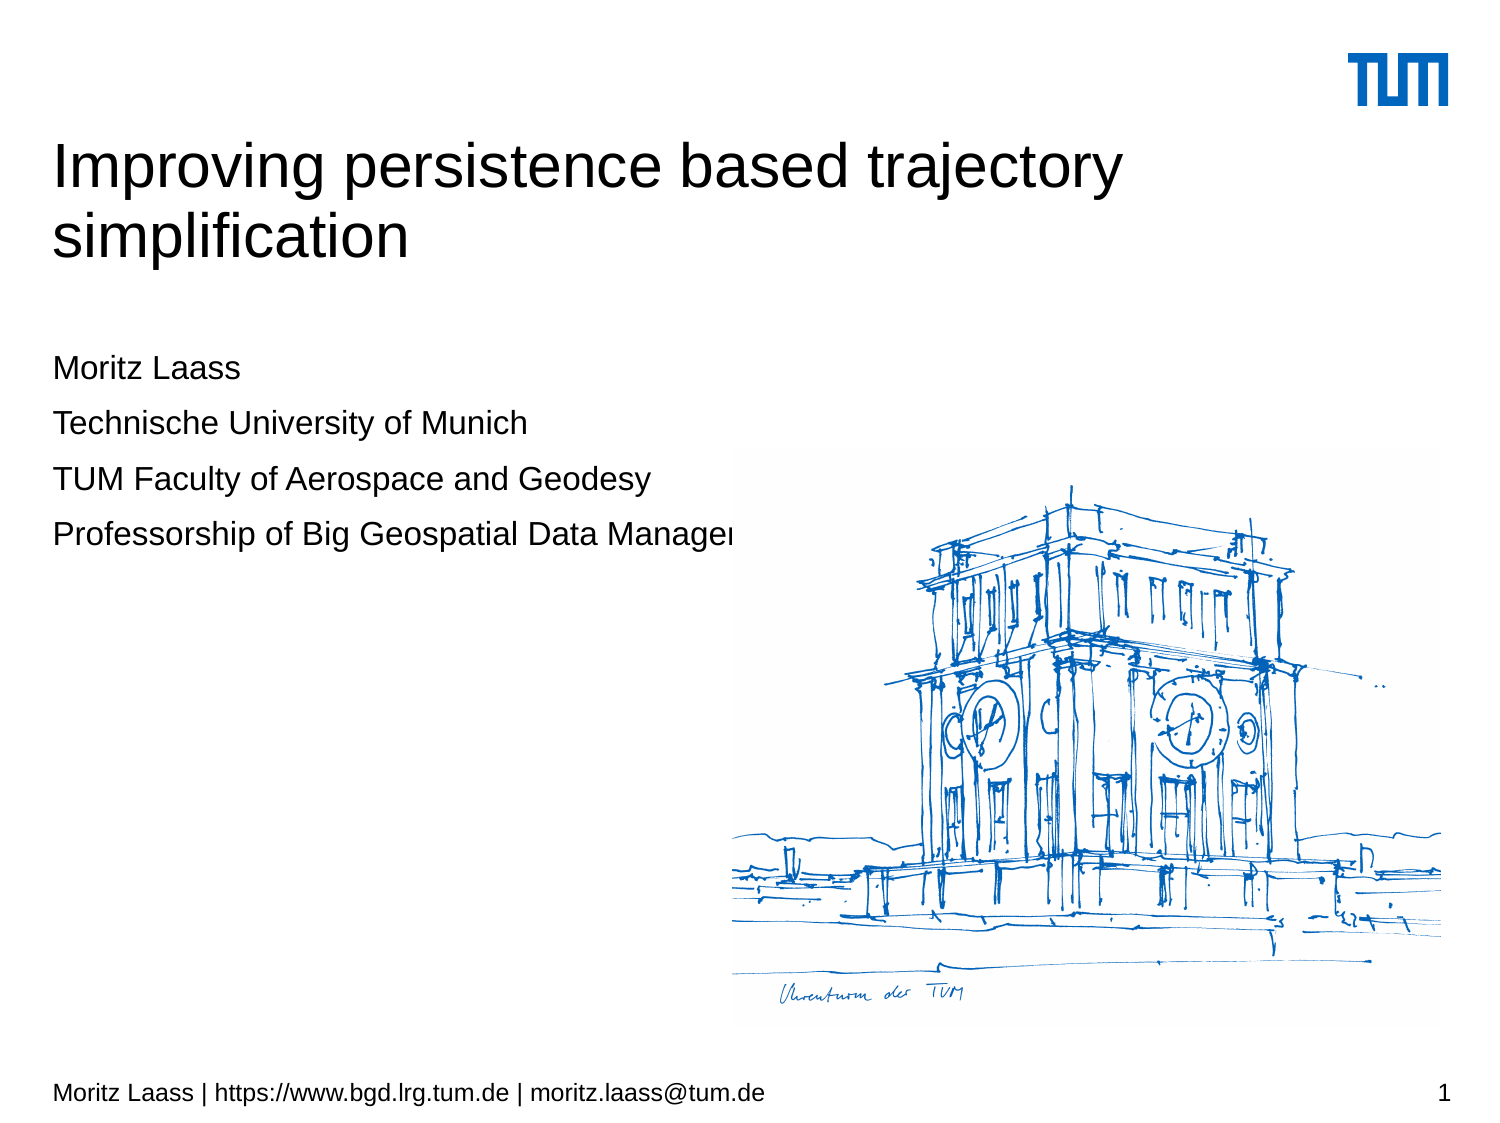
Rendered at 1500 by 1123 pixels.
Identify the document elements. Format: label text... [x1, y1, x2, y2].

picture [732, 448, 1441, 1028]
title Improving persistence based trajectory simplification [52, 131, 1453, 271]
list Moritz Laass Technische University of Munich TUM Faculty of Aerospace and Geodesy Professorship of Big Geospatial Data Management [52, 330, 1453, 592]
